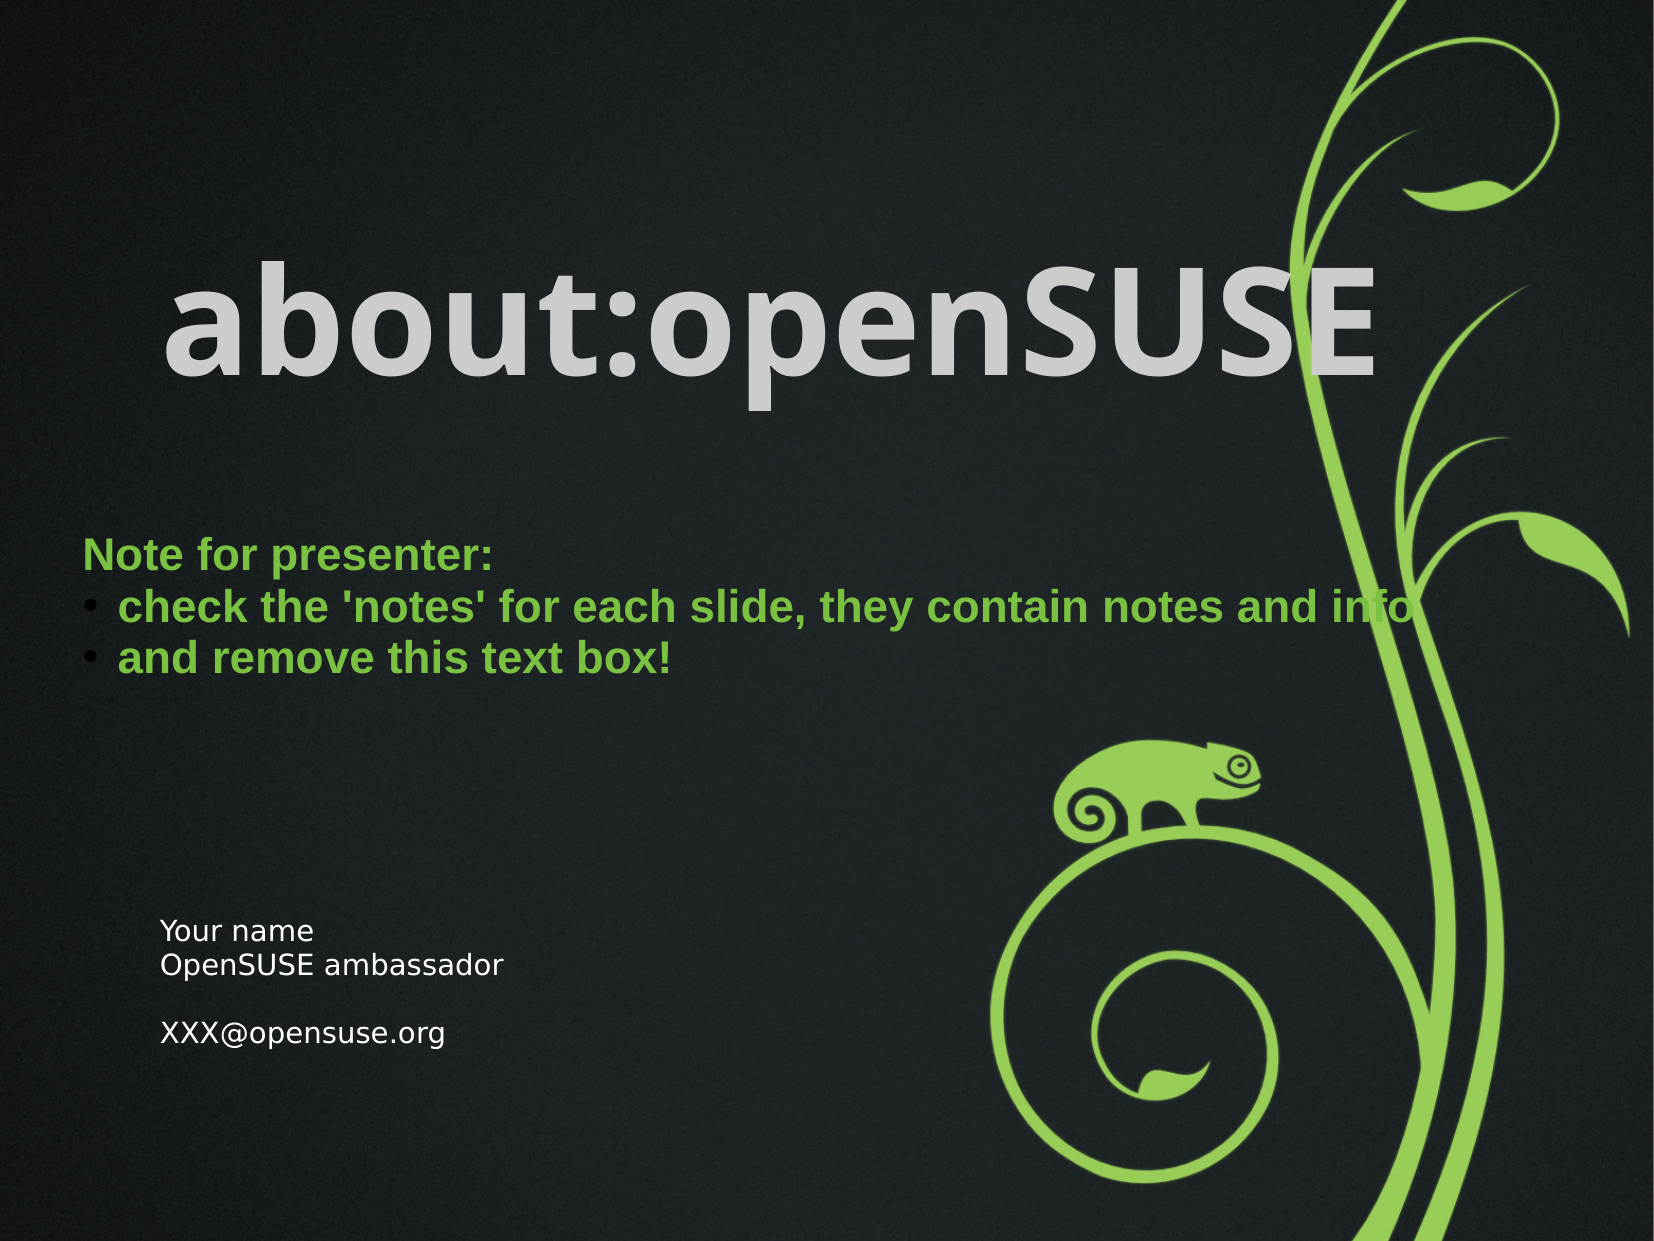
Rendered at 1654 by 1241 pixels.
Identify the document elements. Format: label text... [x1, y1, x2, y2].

subtitle Your name OpenSUSE ambassador XXX@opensuse.org [159, 896, 847, 1068]
picture [0, 0, 1654, 1241]
text_box Note for presenter: check the 'notes' for each slide, they contain notes and info and remove this text box! [67, 521, 1516, 691]
title about:openSUSE [160, 237, 1589, 419]
